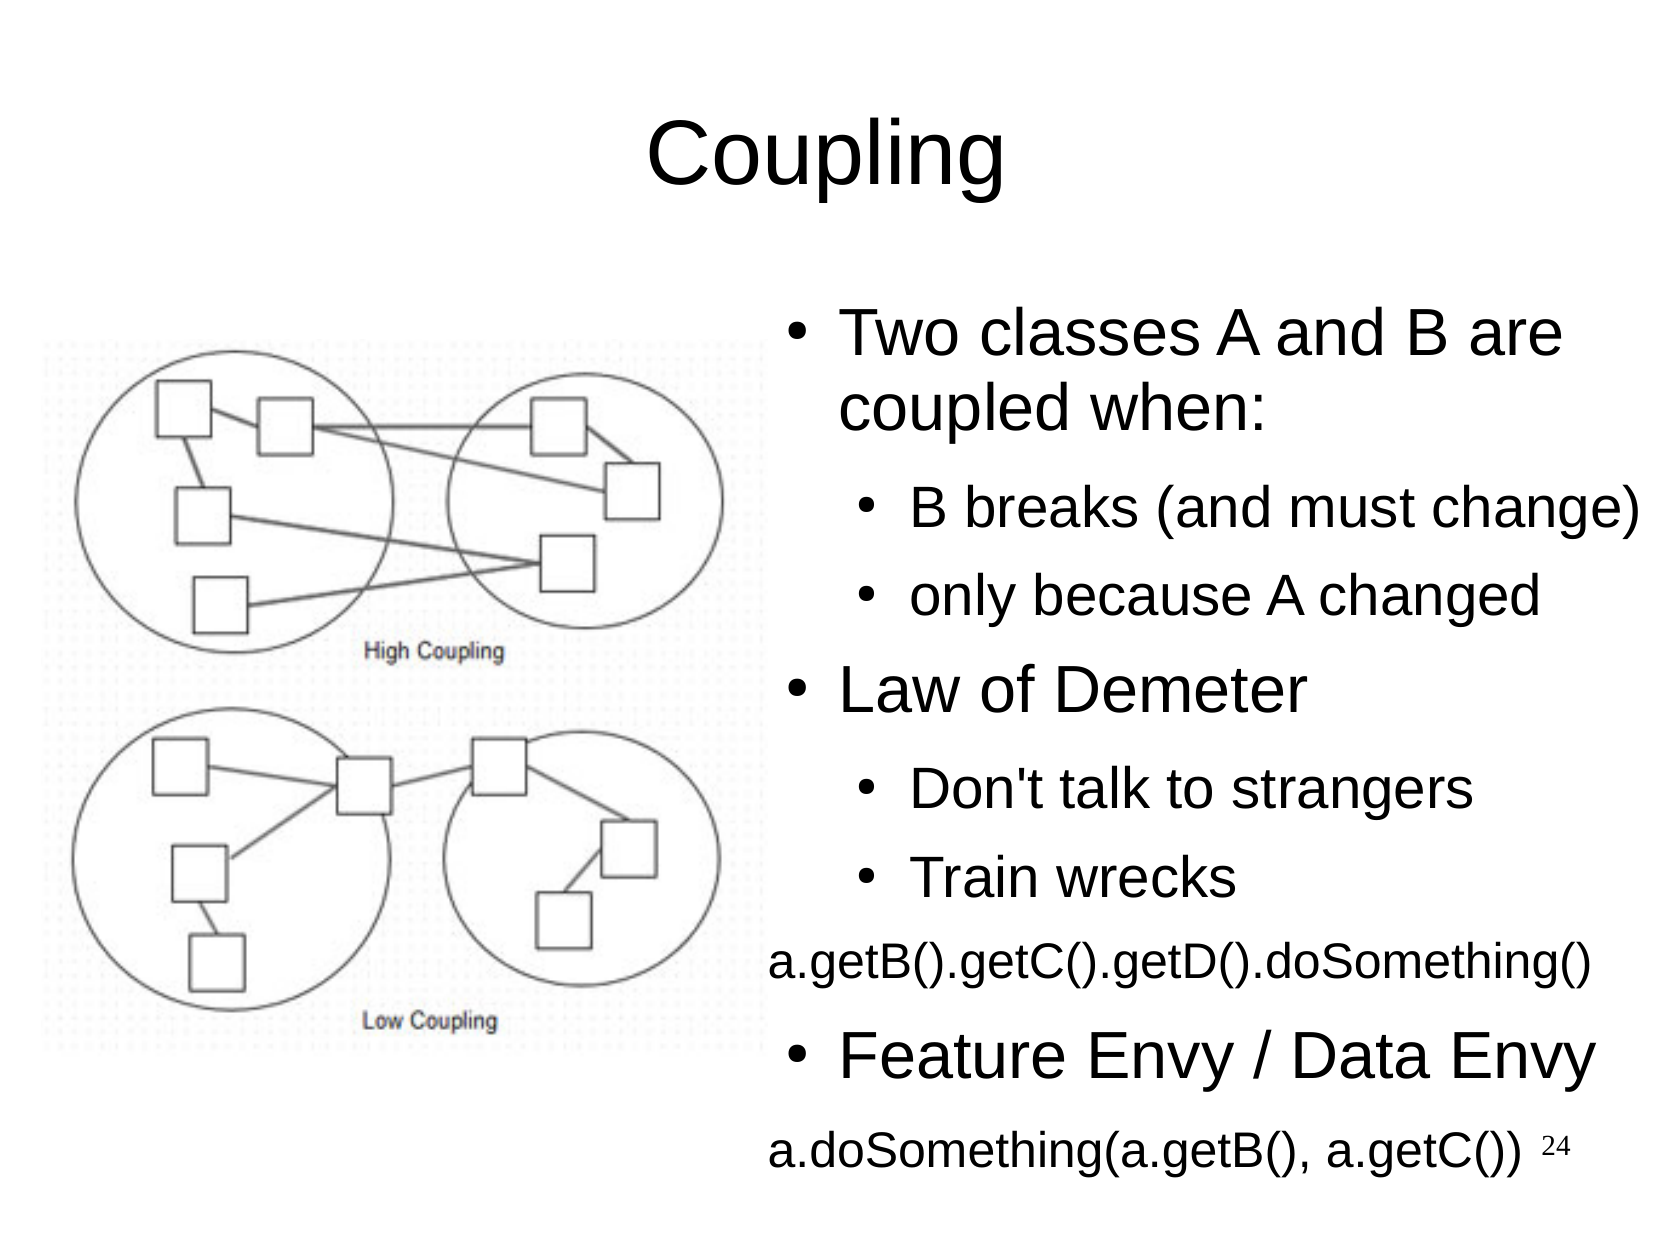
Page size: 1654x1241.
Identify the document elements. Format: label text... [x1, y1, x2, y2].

picture [41, 339, 767, 1059]
title Coupling [82, 49, 1571, 257]
list Two classes A and B are coupled when: B breaks (and must change) only because A changed Law of Demeter Don't talk to strangers Train wrecks a.getB().getC().getD().doSomething() Feature Envy / Data Envy a.doSomething(a.getB(), a.getC()) [767, 295, 1654, 1178]
